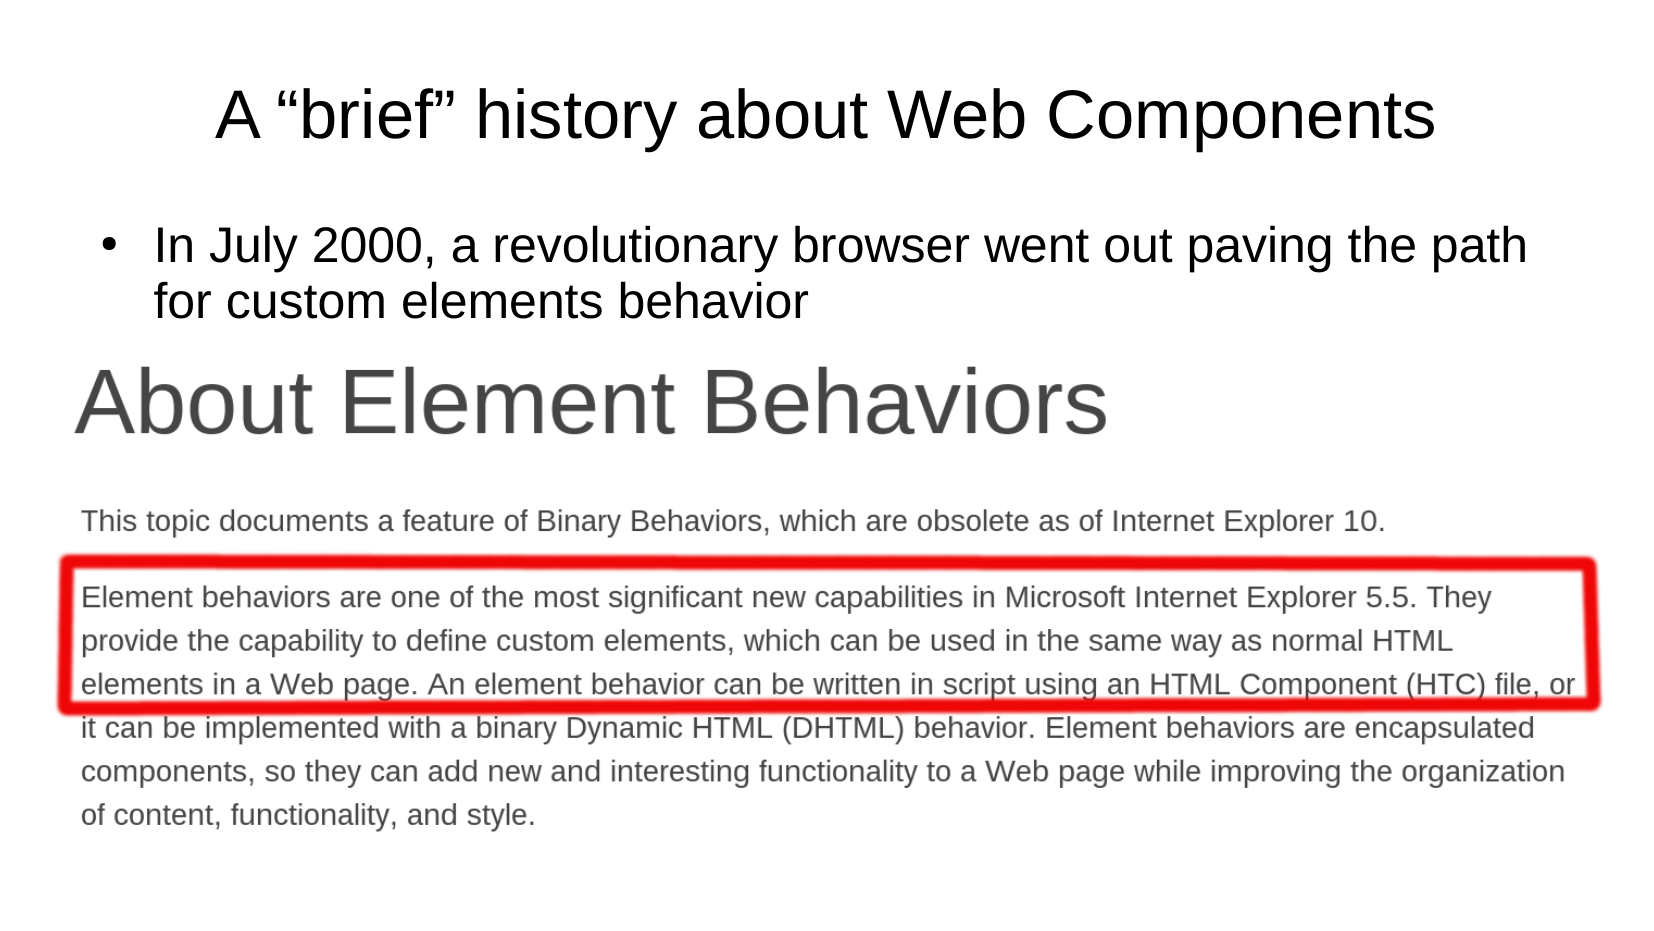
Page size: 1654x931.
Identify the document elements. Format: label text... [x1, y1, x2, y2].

picture [45, 333, 1621, 862]
list In July 2000, a revolutionary browser went out paving the path for custom elements behavior [82, 217, 1571, 333]
title A “brief” history about Web Components [82, 37, 1571, 193]
